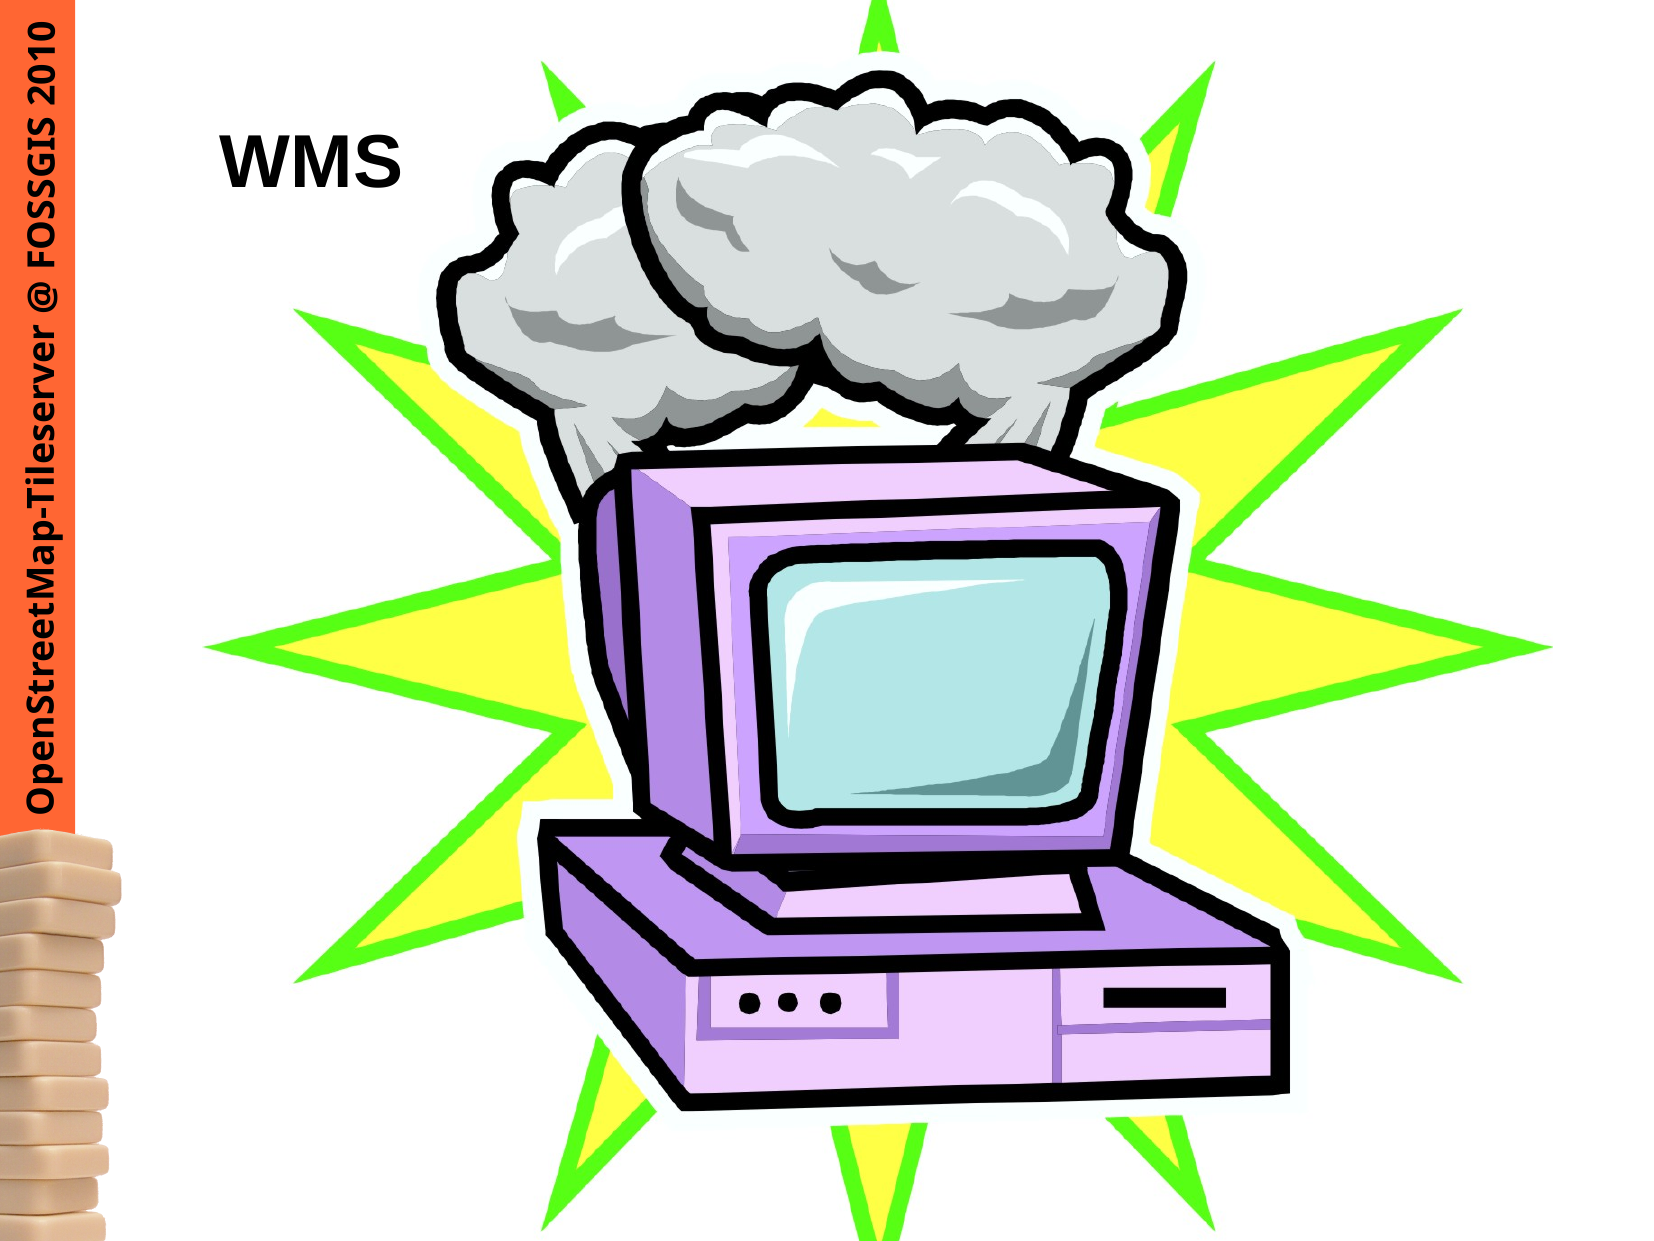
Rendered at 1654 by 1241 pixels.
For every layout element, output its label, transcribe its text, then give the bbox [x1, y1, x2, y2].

picture [0, 816, 133, 1241]
text_box WMS [205, 112, 1501, 212]
picture [202, 0, 1553, 1241]
